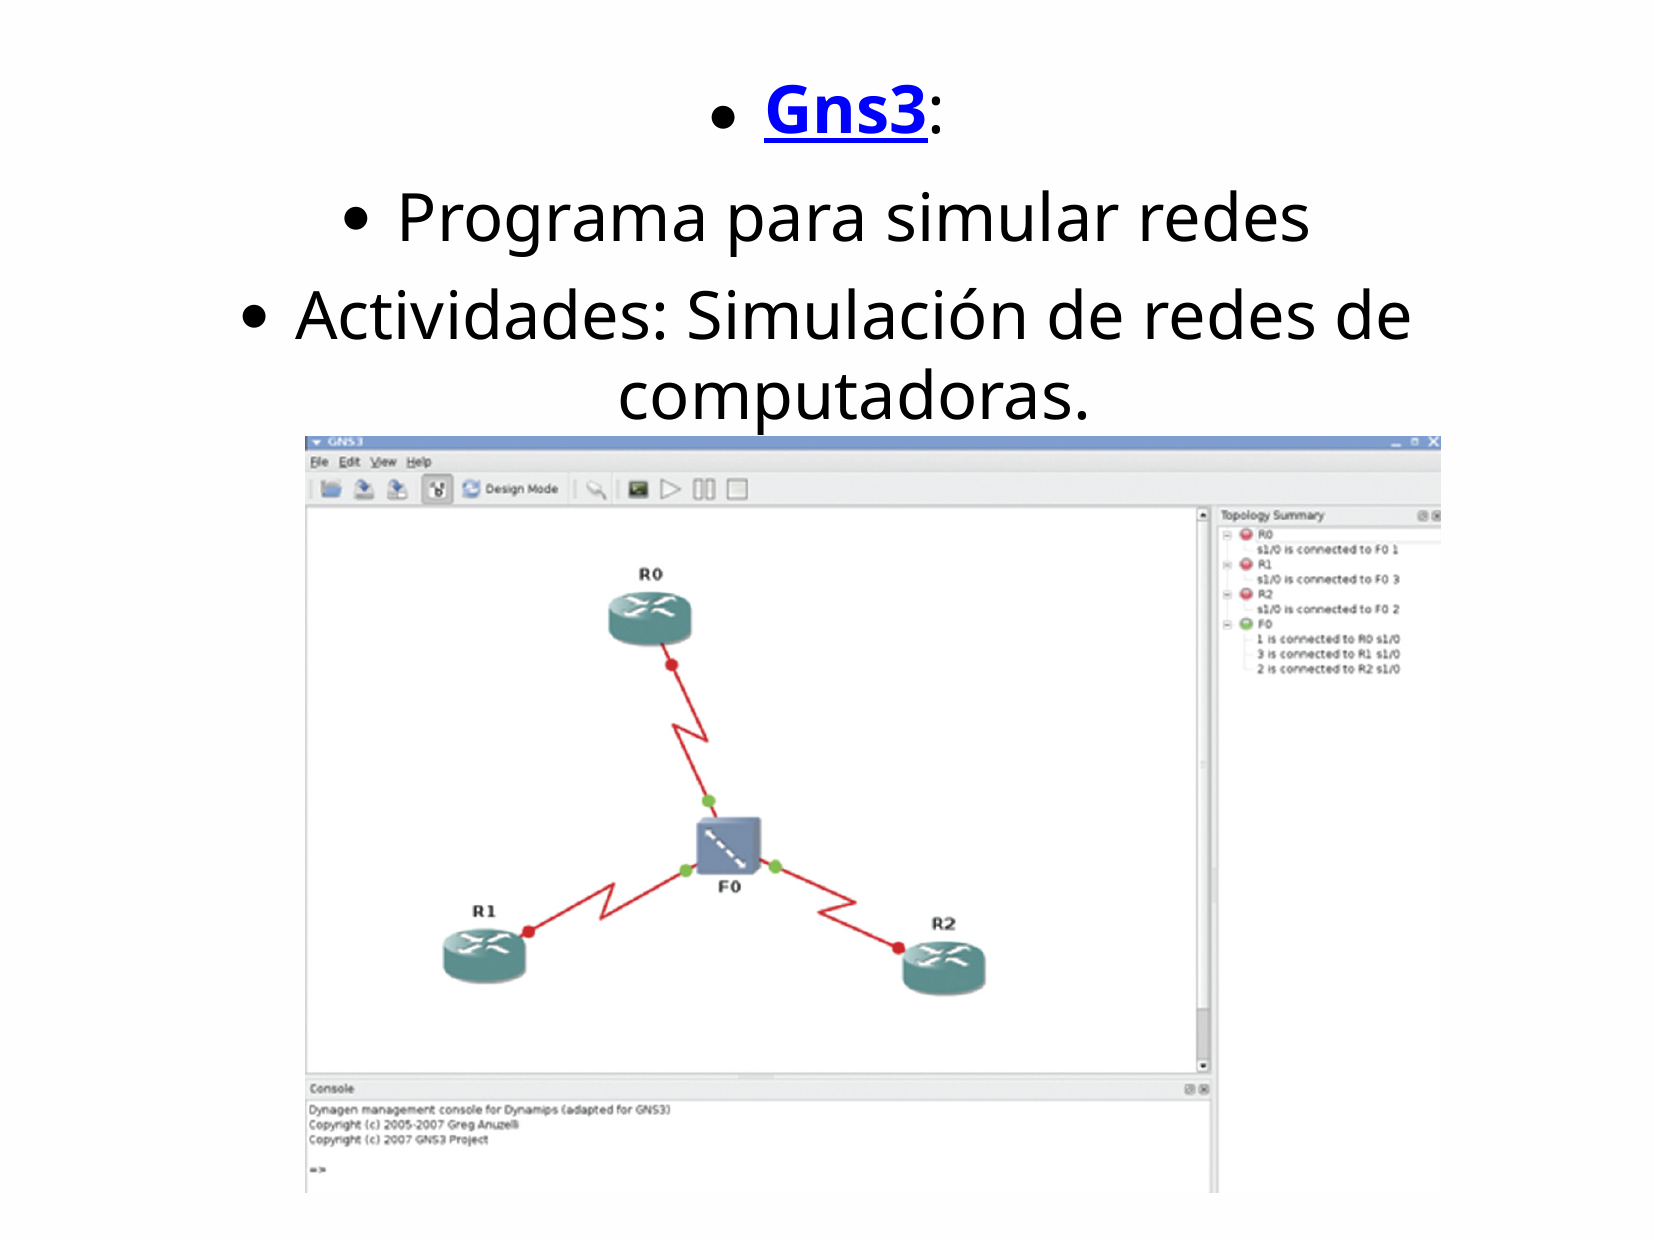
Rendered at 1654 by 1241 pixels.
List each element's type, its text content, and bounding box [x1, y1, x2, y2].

list Gns3: Programa para simular redes Actividades: Simulación de redes de computadoras. [82, 59, 1571, 1241]
picture [305, 436, 1441, 1193]
